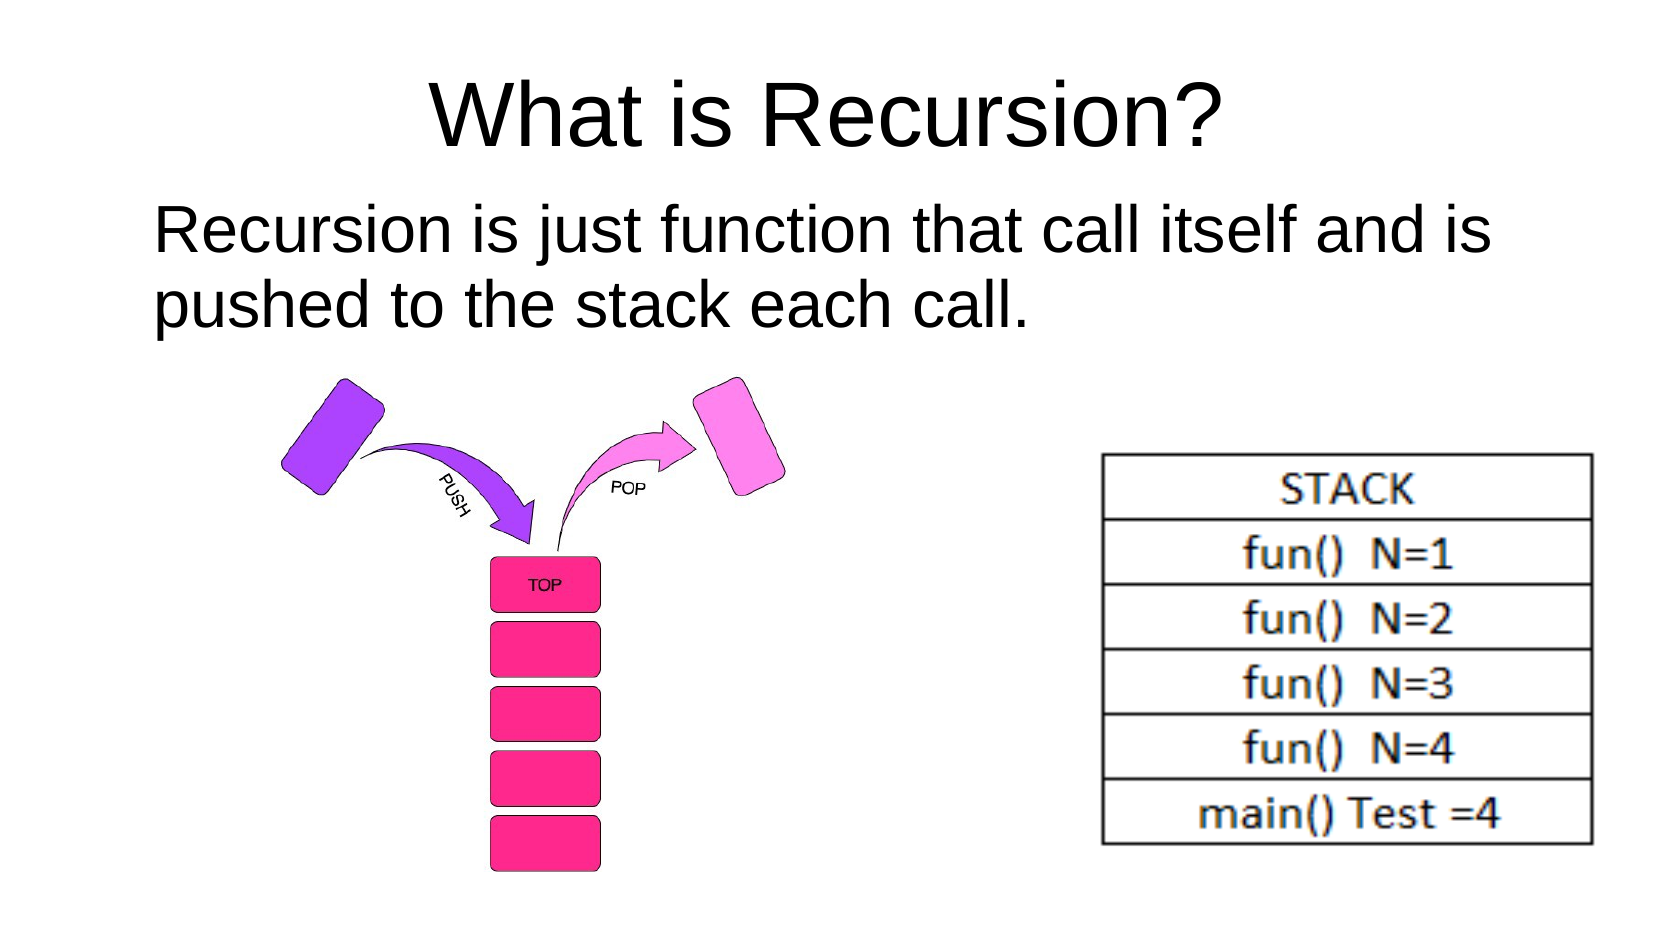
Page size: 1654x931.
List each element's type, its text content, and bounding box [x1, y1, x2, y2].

picture [277, 374, 788, 872]
list Recursion is just function that call itself and is pushed to the stack each call. [82, 192, 1571, 732]
title What is Recursion​? [82, 37, 1571, 192]
picture [1078, 440, 1613, 863]
